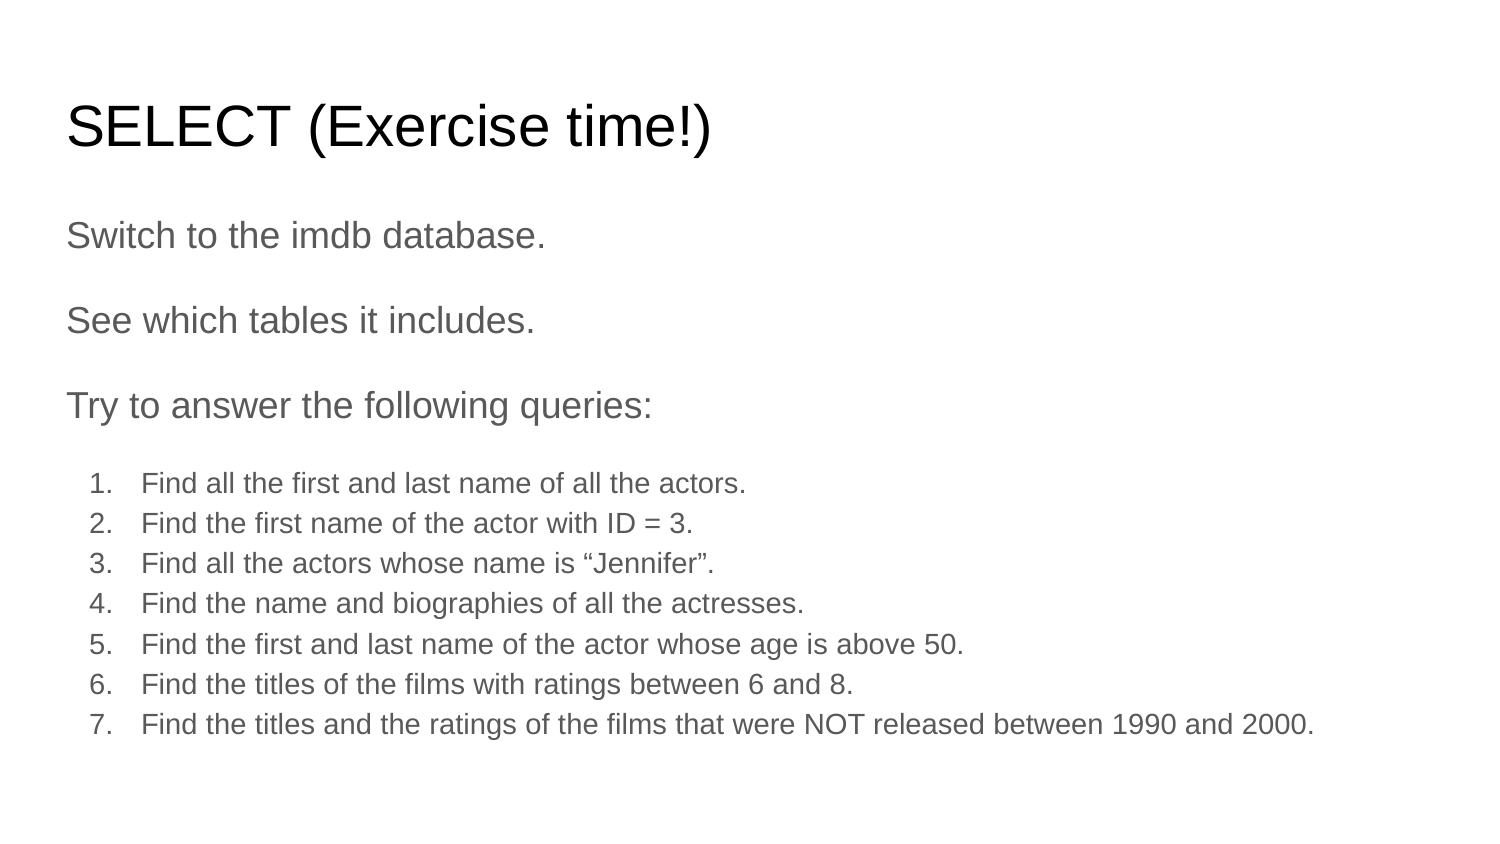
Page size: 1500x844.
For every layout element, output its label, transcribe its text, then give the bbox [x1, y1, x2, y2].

list Switch to the imdb database. See which tables it includes. Try to answer the following queries: Find all the first and last name of all the actors. Find the first name of the actor with ID = 3. Find all the actors whose name is “Jennifer”. Find the name and biographies of all the actresses. Find the first and last name of the actor whose age is above 50. Find the titles of the films with ratings between 6 and 8. Find the titles and the ratings of the films that were NOT released between 1990 and 2000. [51, 189, 1449, 750]
title SELECT (Exercise time!) [51, 72, 1449, 167]
